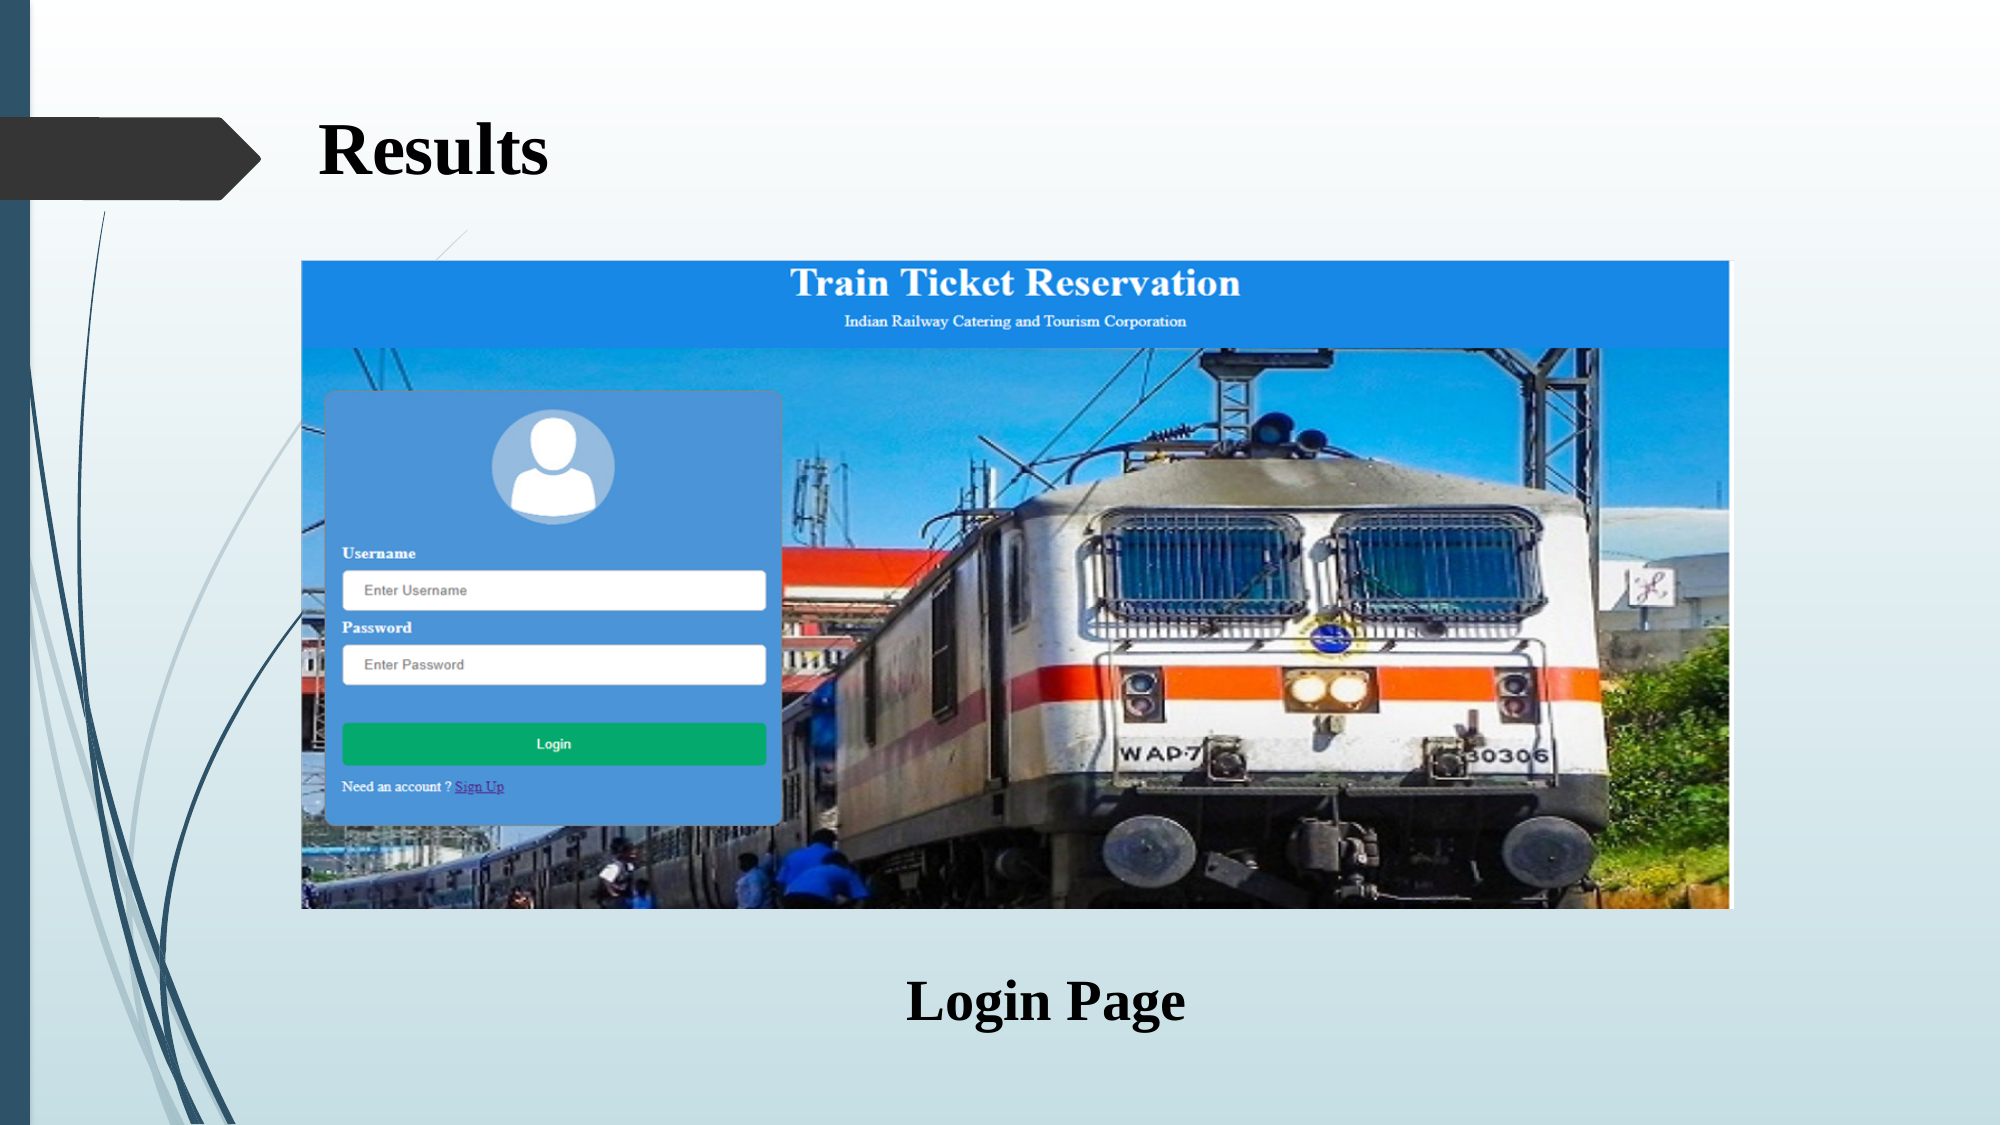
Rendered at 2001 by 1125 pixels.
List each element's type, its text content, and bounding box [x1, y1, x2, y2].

title Results [61, 92, 807, 198]
list Login Page [650, 954, 1370, 1024]
picture [287, 260, 1734, 909]
